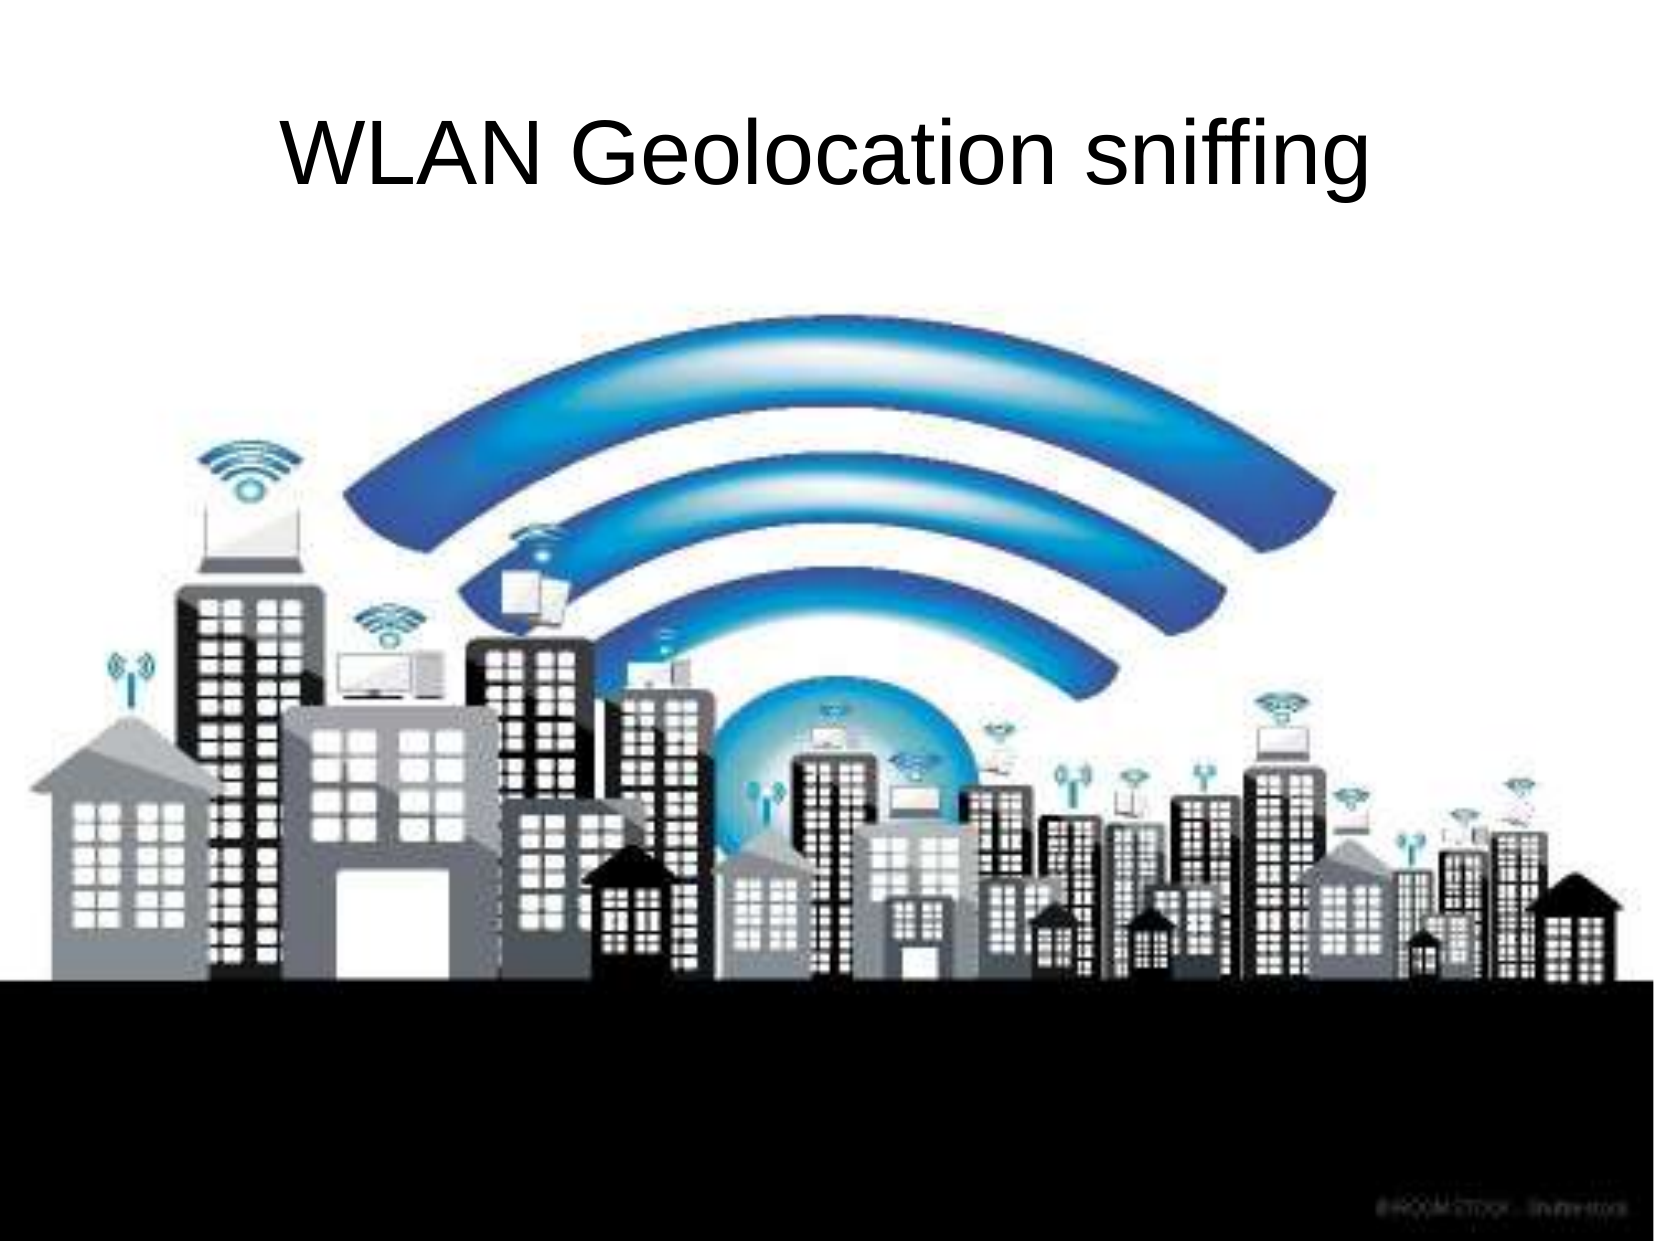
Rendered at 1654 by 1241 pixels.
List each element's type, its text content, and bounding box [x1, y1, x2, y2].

title WLAN Geolocation sniffing [82, 49, 1571, 257]
picture [0, 253, 1654, 1241]
